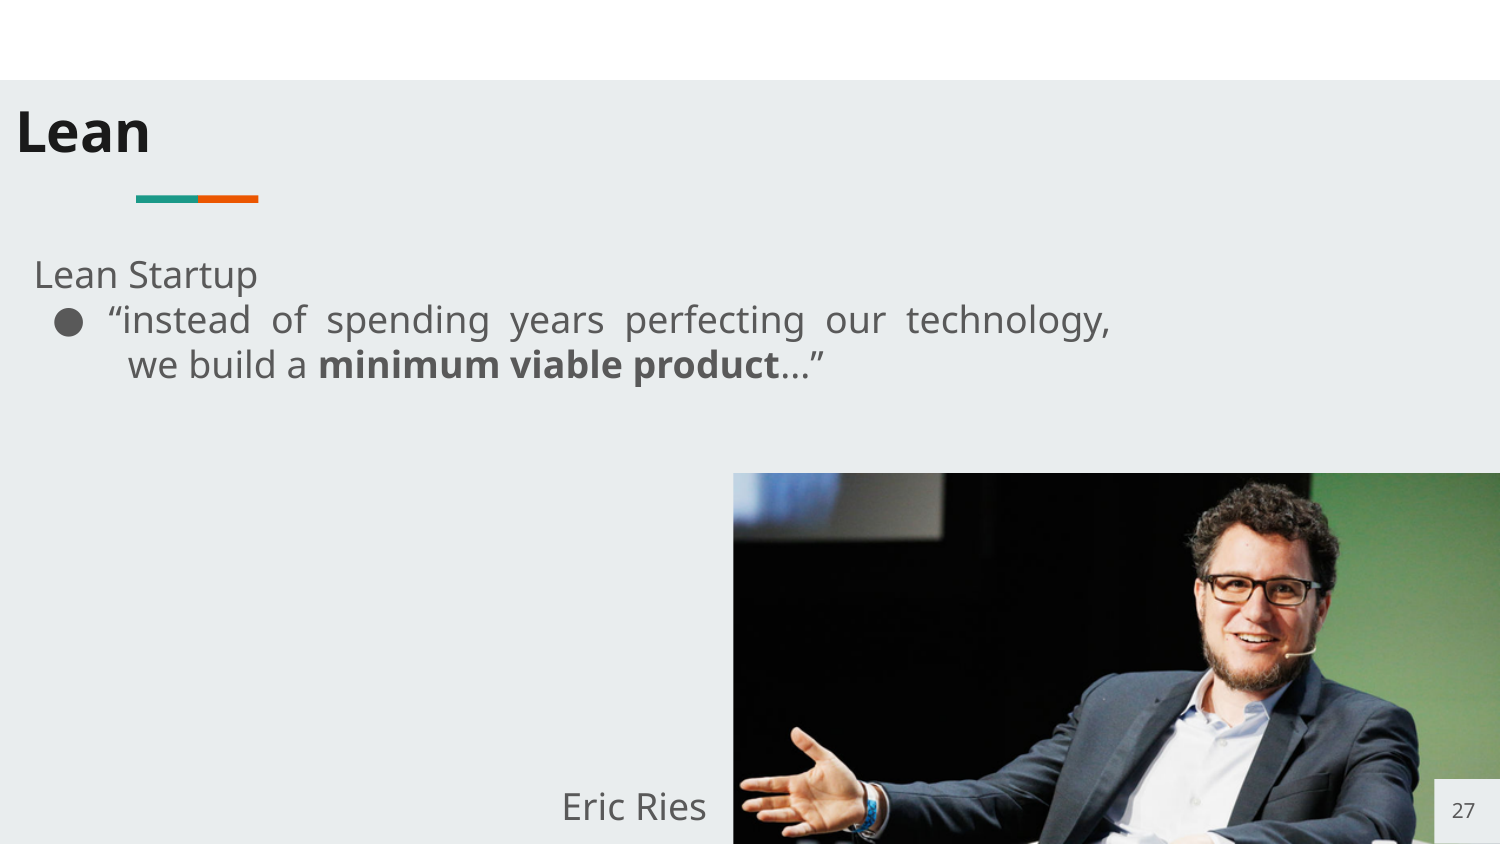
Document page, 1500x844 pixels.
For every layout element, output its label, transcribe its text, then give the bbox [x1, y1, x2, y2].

picture [733, 473, 1500, 844]
slide_number <number> [1400, 779, 1491, 844]
text_box [1491, 779, 1500, 844]
title Lean [0, 80, 1101, 181]
text_box Eric Ries [546, 767, 734, 844]
subtitle Lean Startup “instead of spending years perfecting our technology, we build a minimum viable product...” [18, 235, 1466, 787]
